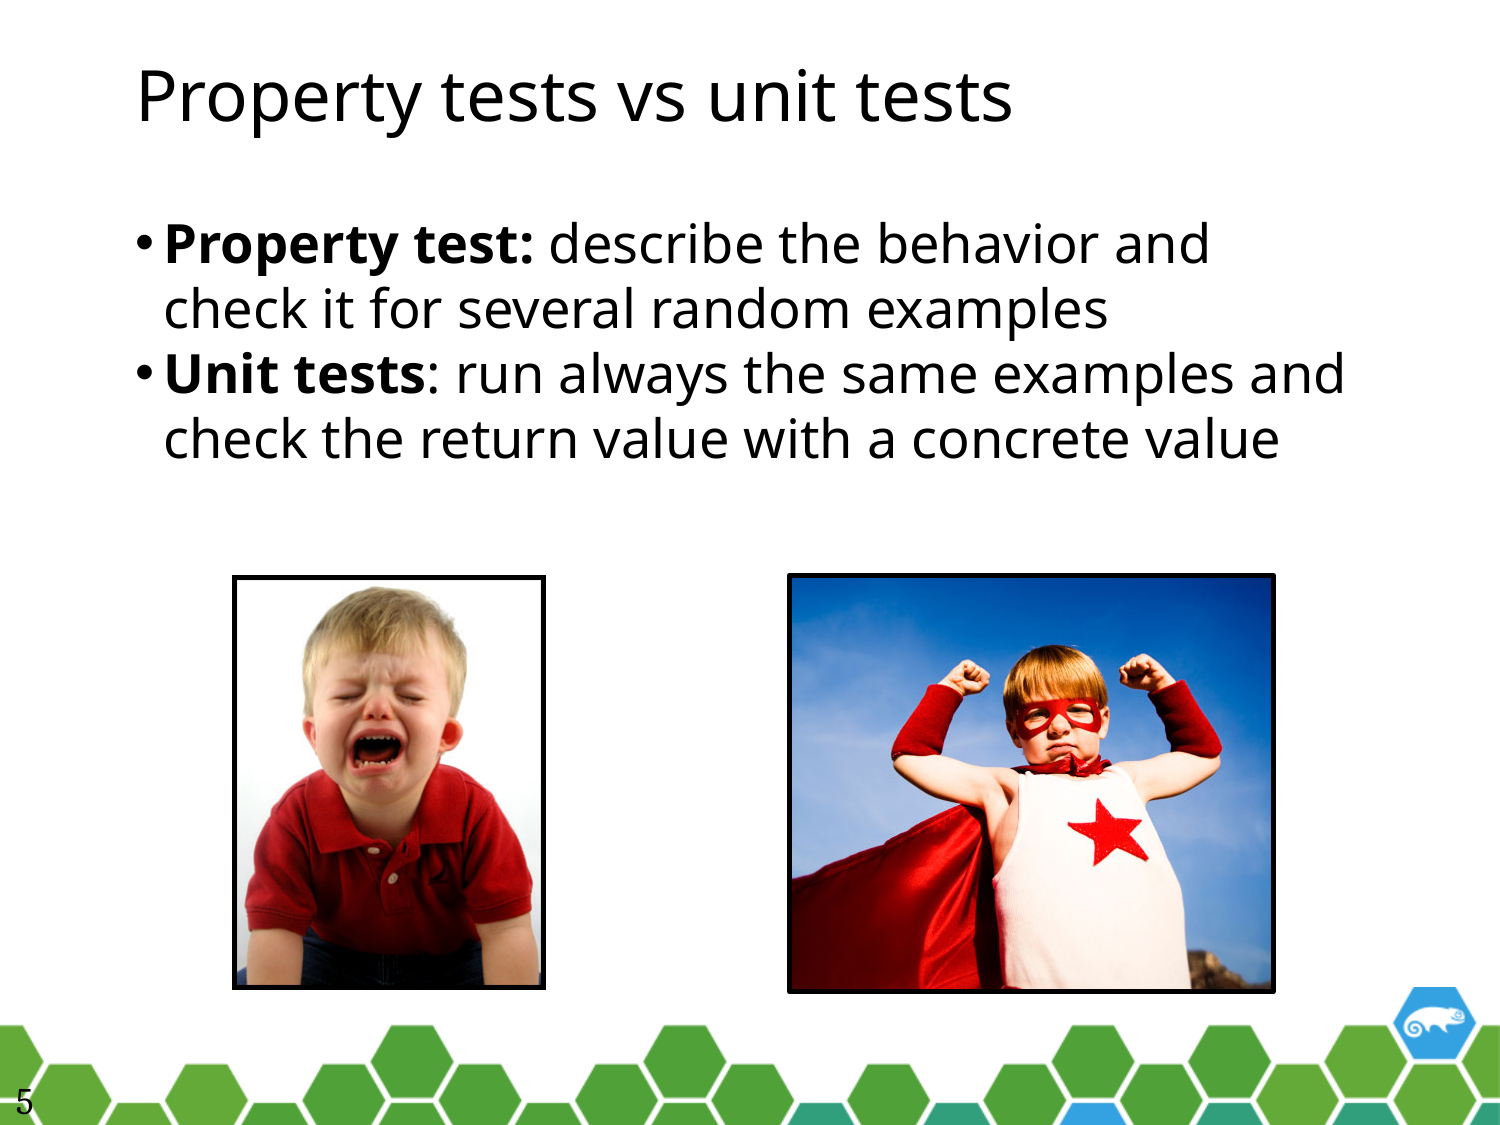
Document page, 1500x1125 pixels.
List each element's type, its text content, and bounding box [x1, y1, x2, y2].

picture [0, 575, 1500, 1125]
text_box Property test: describe the behavior and check it for several random examples Unit tests: run always the same examples and check the return value with a concrete value [134, 208, 1371, 862]
text_box Property tests vs unit tests [134, 12, 1371, 175]
picture [791, 577, 1271, 990]
